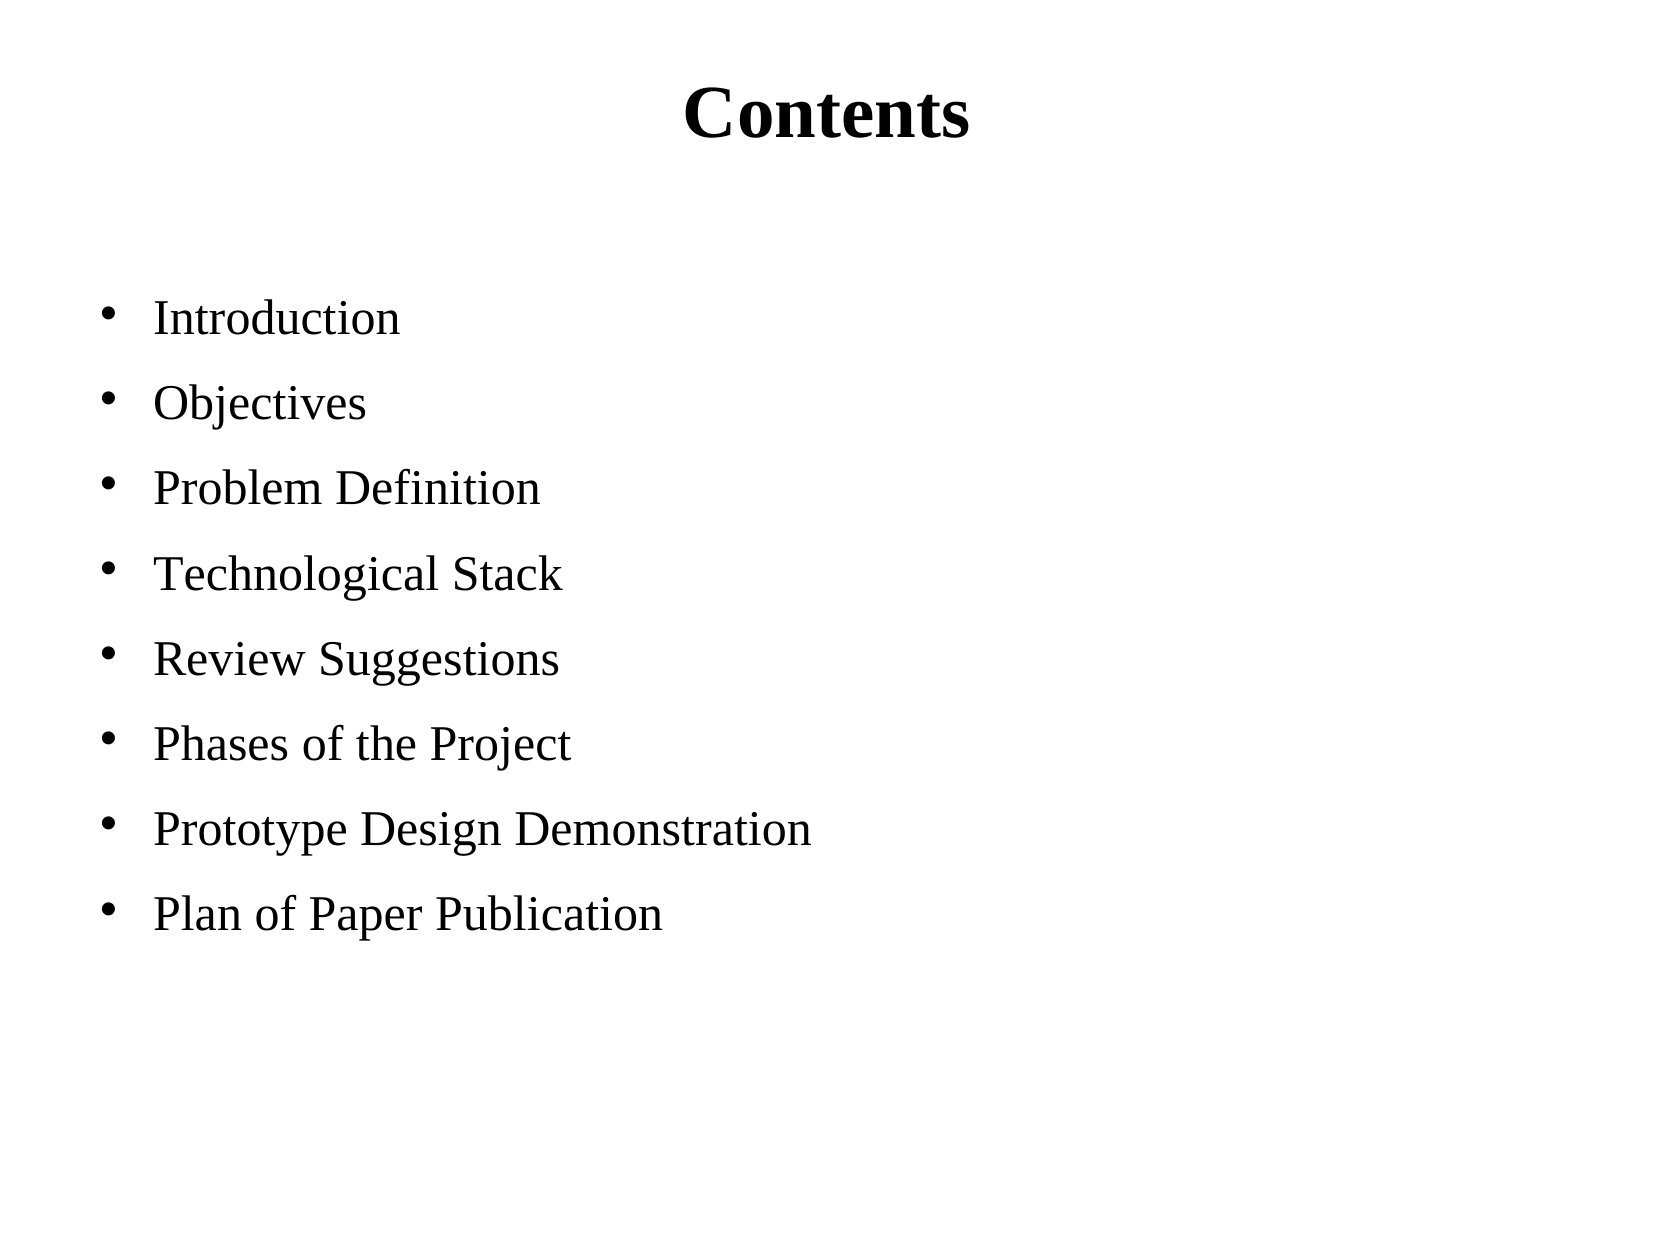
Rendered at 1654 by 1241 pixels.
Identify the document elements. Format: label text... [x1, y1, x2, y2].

text_box Contents [82, 23, 1571, 197]
text_box Introduction Objectives Problem Definition Technological Stack Review Suggestions Phases of the Project Prototype Design Demonstration Plan of Paper Publication [82, 197, 1612, 1113]
